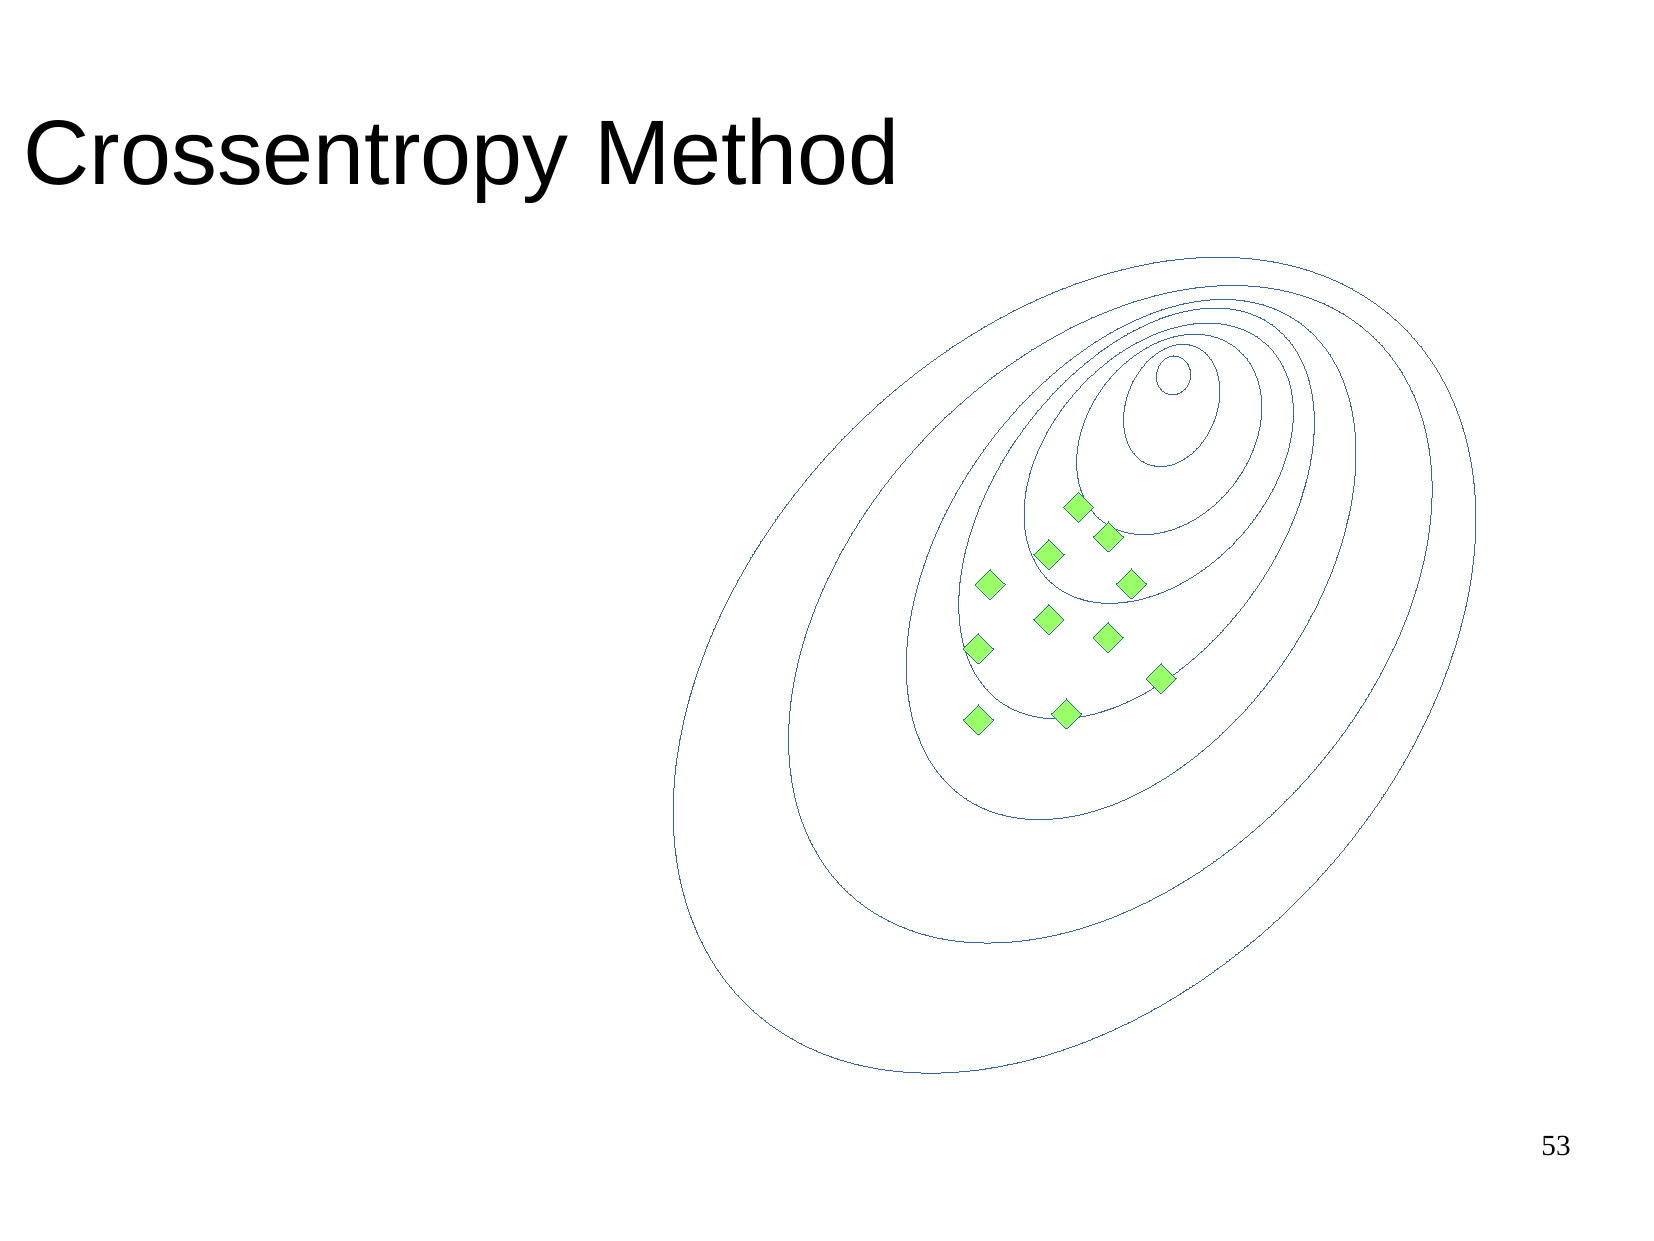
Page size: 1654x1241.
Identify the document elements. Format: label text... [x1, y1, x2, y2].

text_box [673, 257, 1476, 1074]
title Crossentropy Method [23, 49, 1512, 257]
